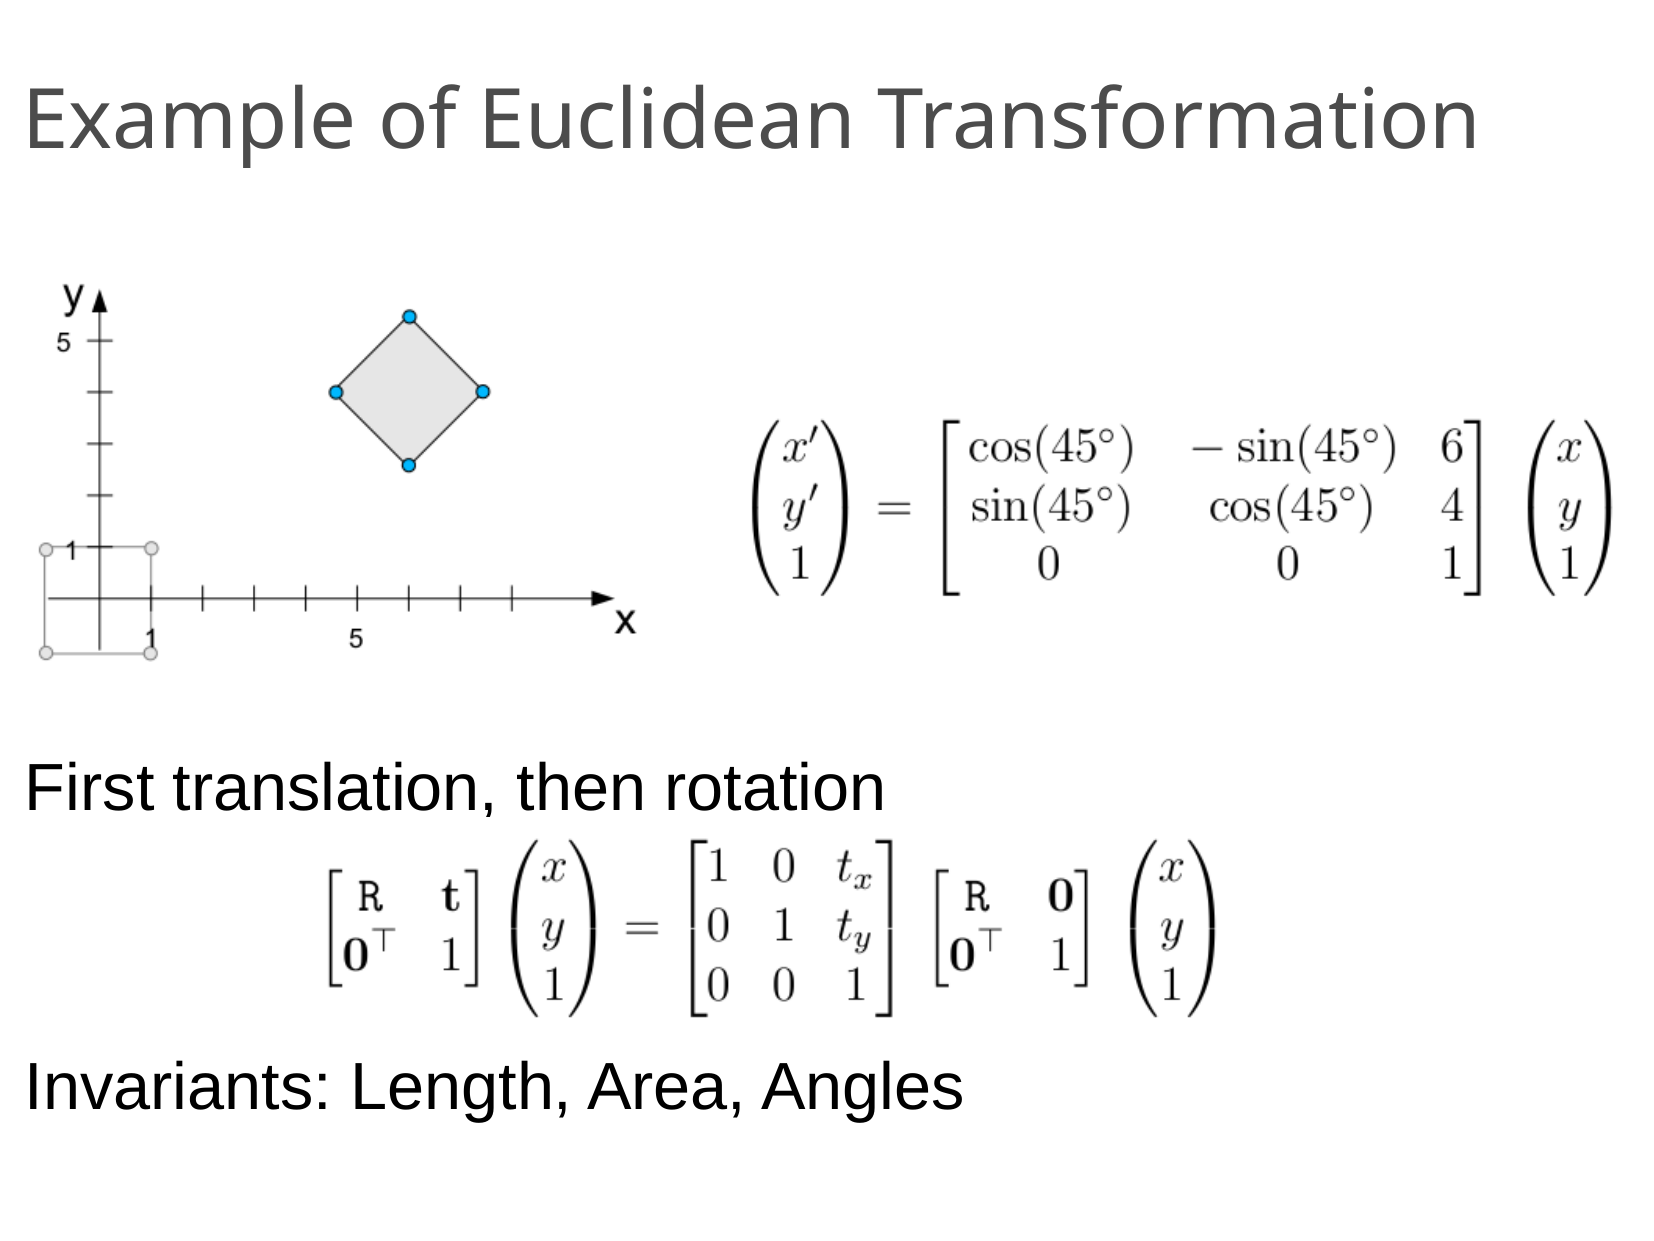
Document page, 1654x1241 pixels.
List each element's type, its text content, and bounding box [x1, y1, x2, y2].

picture [33, 275, 1622, 676]
picture [319, 817, 1221, 1033]
title Example of Euclidean Transformation [22, 0, 1654, 234]
subtitle First translation, then rotation Invariants: Length, Area, Angles [25, 733, 1654, 1141]
